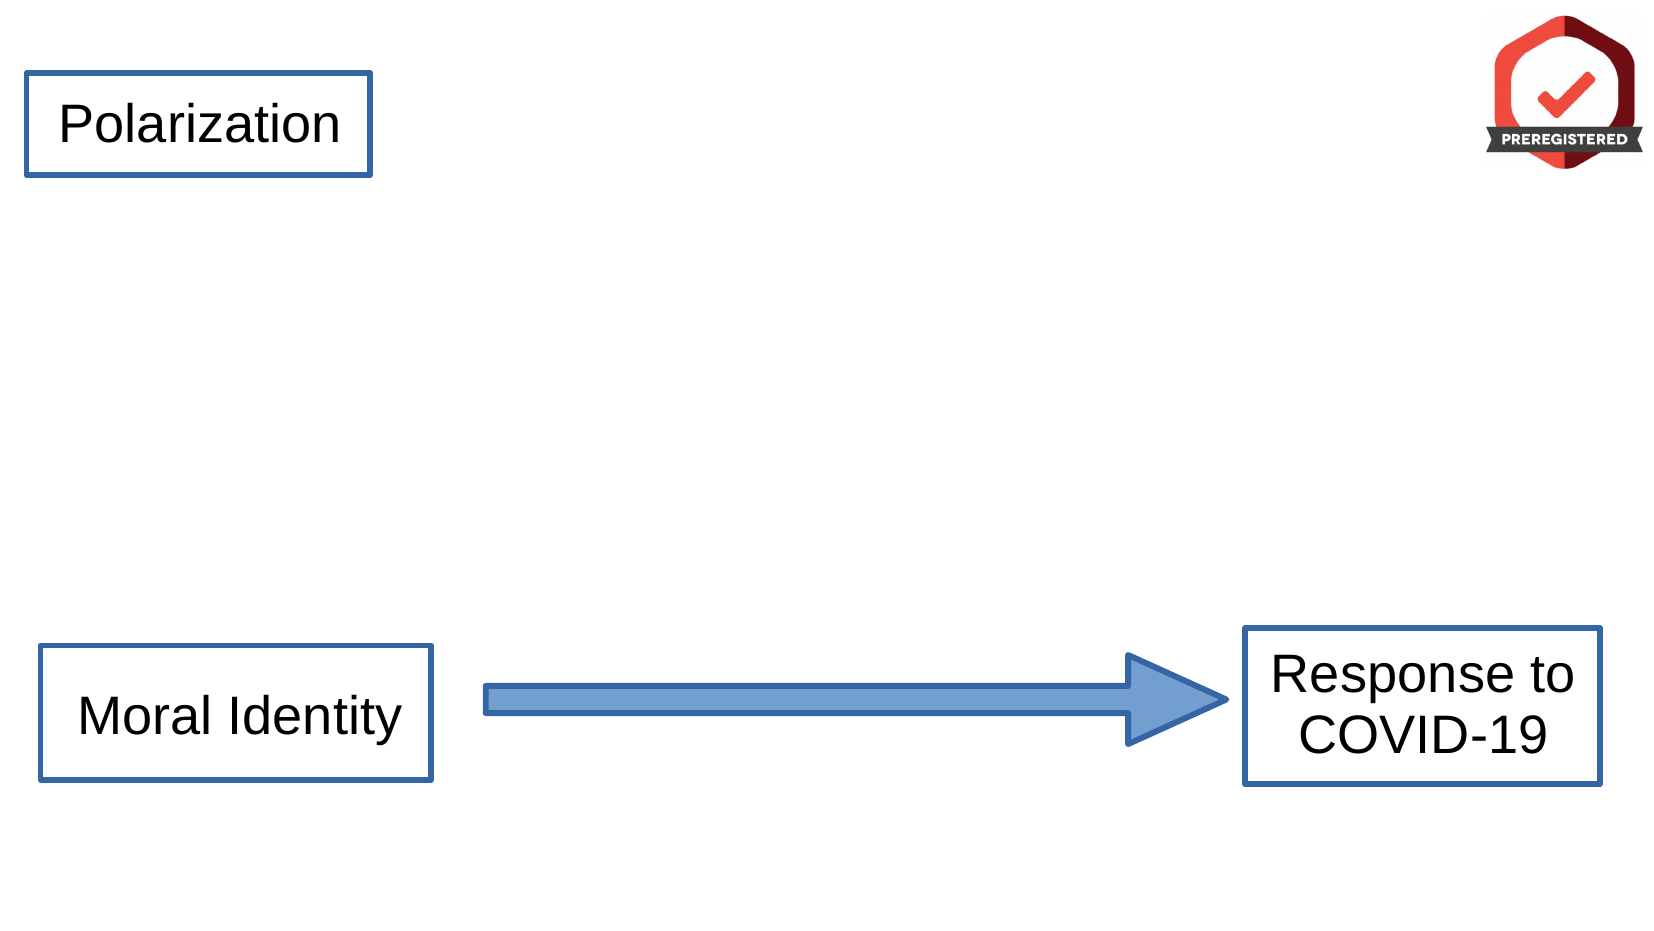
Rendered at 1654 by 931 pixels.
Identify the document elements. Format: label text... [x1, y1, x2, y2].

text_box [485, 654, 1227, 745]
text_box Response to COVID-19 [1256, 636, 1592, 773]
picture [1485, 13, 1643, 169]
text_box Moral Identity [62, 678, 418, 754]
text_box [40, 645, 432, 780]
text_box Polarization [43, 85, 358, 162]
text_box [1245, 628, 1600, 785]
text_box [26, 73, 371, 175]
